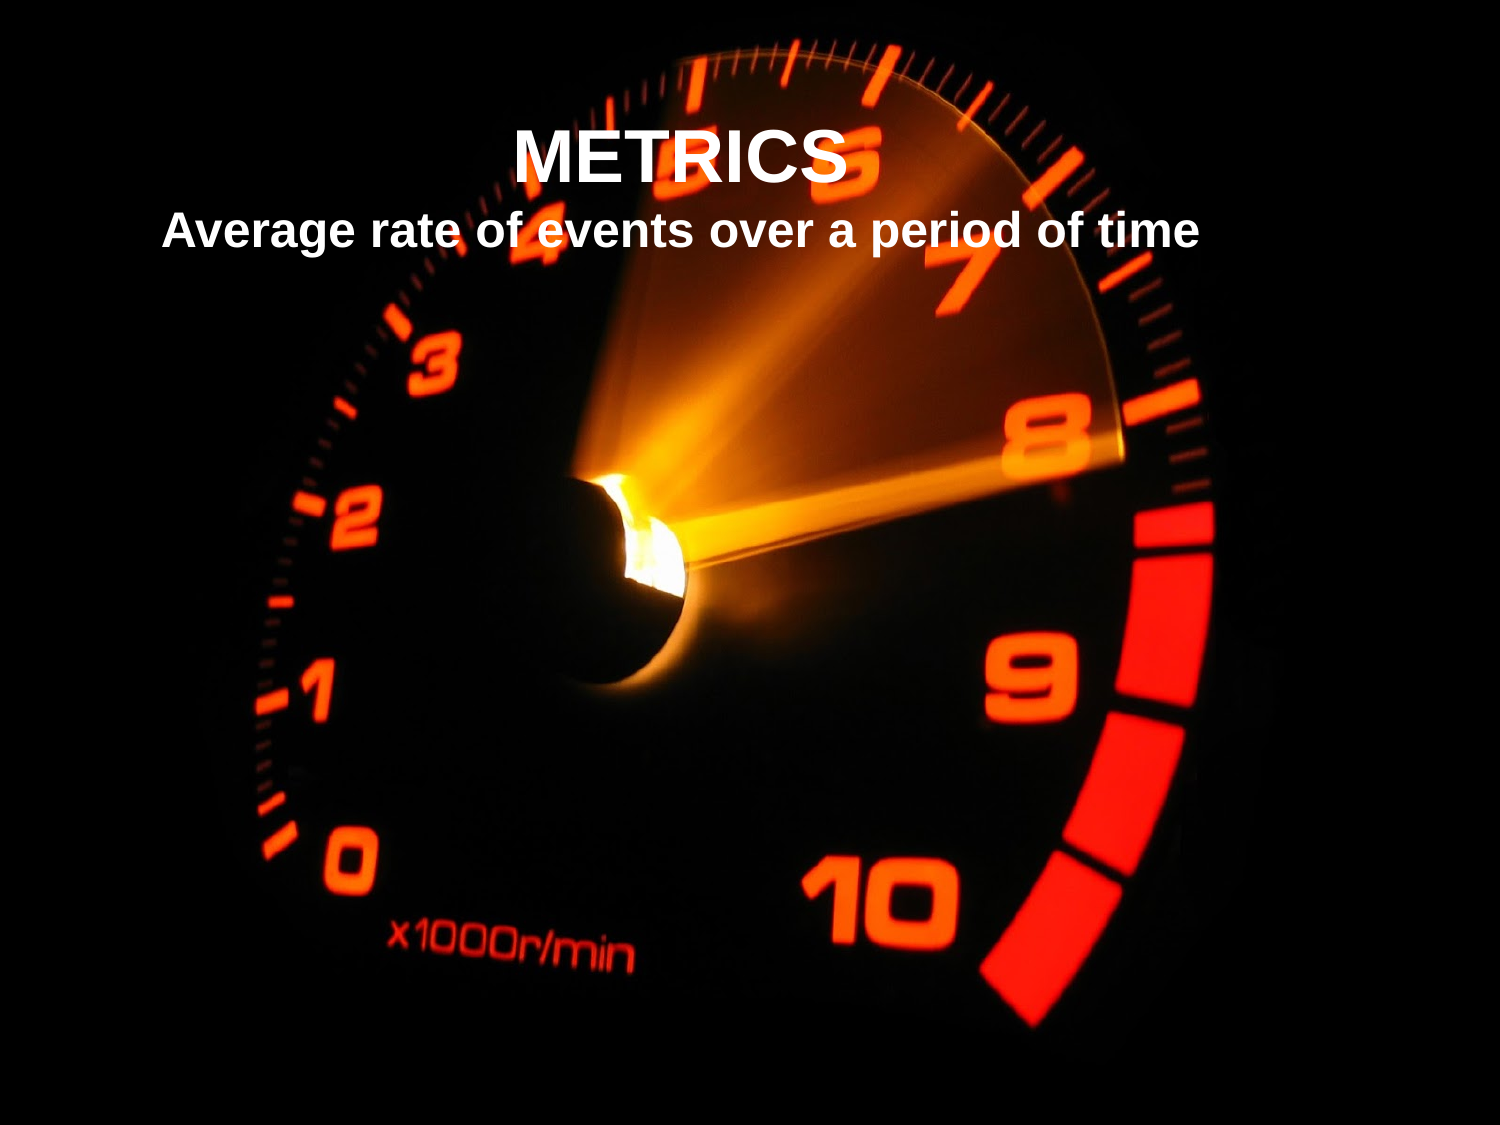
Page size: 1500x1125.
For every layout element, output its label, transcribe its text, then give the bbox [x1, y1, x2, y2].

picture [0, 0, 1500, 1125]
text_box METRICS Average rate of events over a period of time [137, 99, 1225, 265]
